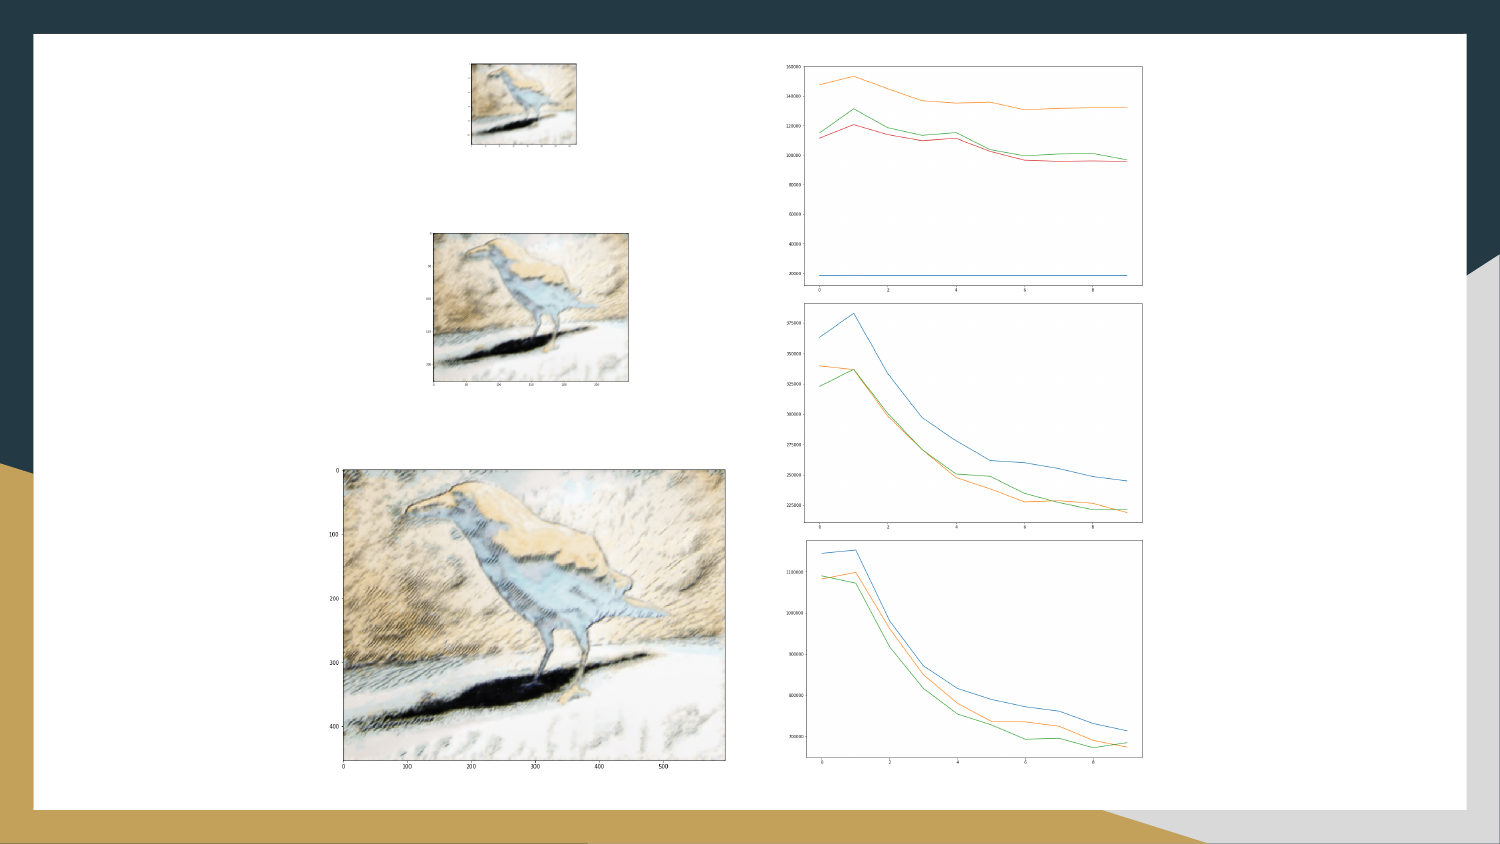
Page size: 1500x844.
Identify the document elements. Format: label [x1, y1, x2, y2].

picture [783, 62, 1146, 295]
picture [783, 536, 1146, 767]
picture [325, 464, 730, 773]
picture [466, 62, 578, 148]
picture [424, 230, 631, 388]
picture [783, 299, 1146, 532]
